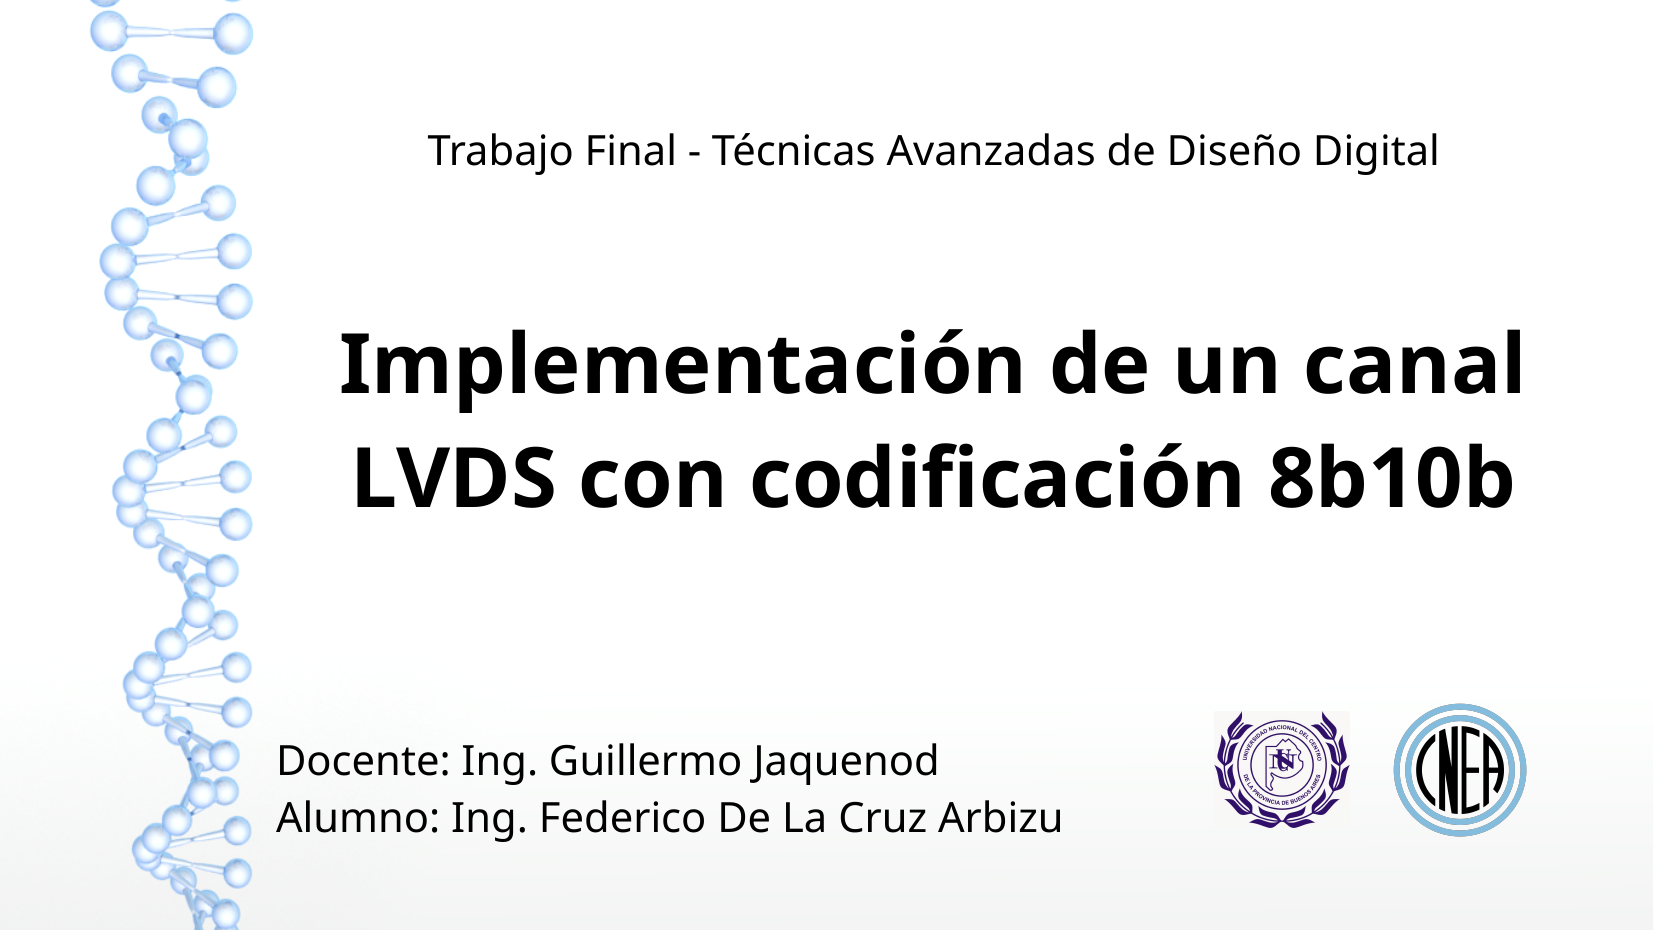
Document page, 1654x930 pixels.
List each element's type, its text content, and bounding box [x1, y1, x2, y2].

subtitle Trabajo Final - Técnicas Avanzadas de Diseño Digital [269, 66, 1599, 231]
title Implementación de un canal LVDS con codificación 8b10b [269, 298, 1599, 538]
picture [0, 0, 1654, 930]
text_box Docente: Ing. Guillermo Jaquenod Alumno: Ing. Federico De La Cruz Arbizu [276, 706, 1605, 870]
